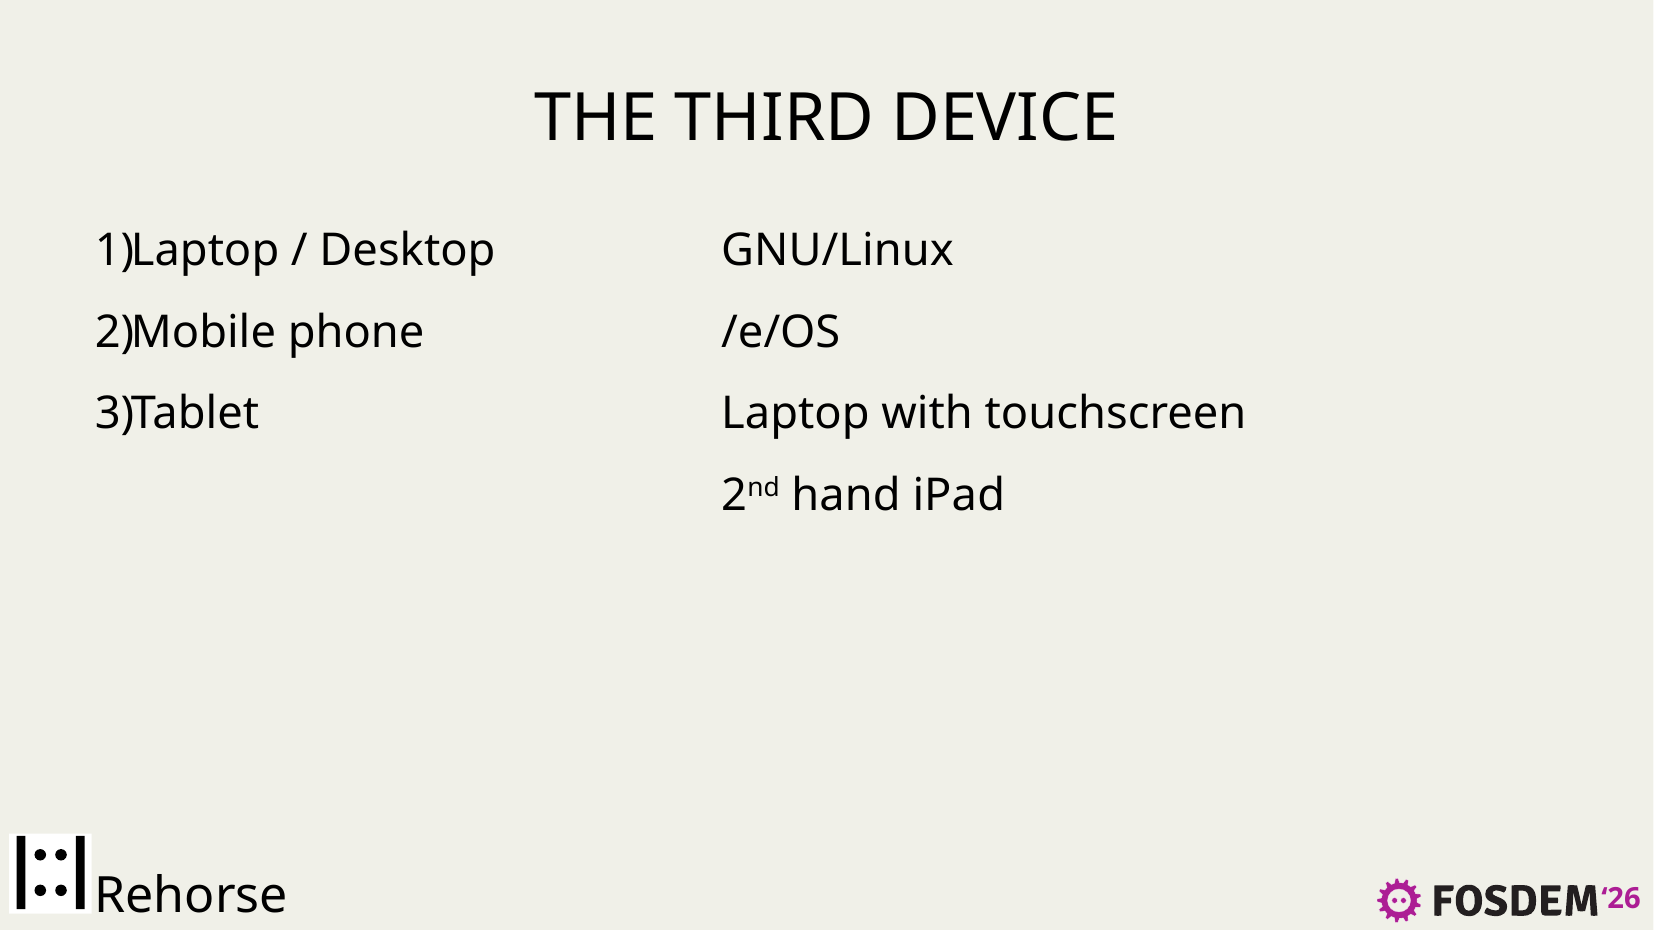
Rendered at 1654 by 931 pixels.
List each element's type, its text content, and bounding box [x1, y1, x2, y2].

list Laptop / Desktop GNU/Linux Mobile phone /e/OS Tablet Laptop with touchscreen 2nd hand iPad [82, 217, 1571, 526]
title The Third Device [82, 37, 1571, 193]
